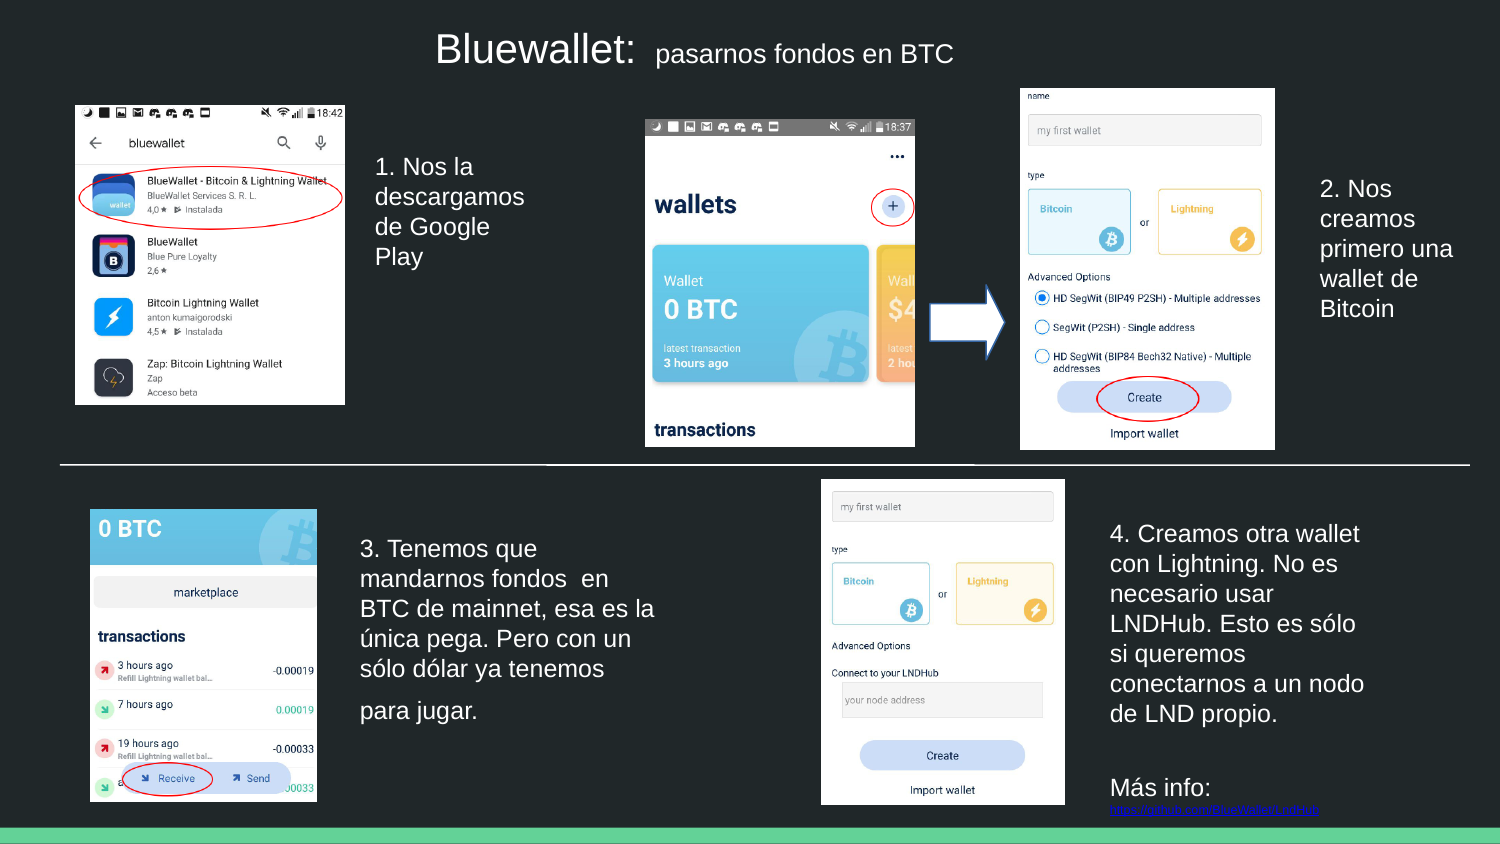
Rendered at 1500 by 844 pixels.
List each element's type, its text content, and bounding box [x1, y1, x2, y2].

picture [75, 105, 345, 405]
picture [1020, 88, 1275, 450]
text_box [929, 284, 1005, 360]
text_box 1. Nos la descargamos de Google Play [359, 143, 555, 270]
picture [645, 119, 915, 447]
text_box Bluewallet: pasarnos fondos en BTC [419, 14, 1020, 77]
picture [821, 479, 1065, 805]
text_box 2. Nos creamos primero una wallet de Bitcoin [1304, 165, 1500, 320]
picture [90, 509, 317, 802]
text_box 3. Tenemos que mandarnos fondos en BTC de mainnet, esa es la única pega. Pero con un sólo dólar ya tenemos para jugar. [344, 524, 675, 806]
text_box 4. Creamos otra wallet con Lightning. No es necesario usar LNDHub. Esto es sólo si queremos conectarnos a un nodo de LND propio. Más info: https://github.com/BlueWallet/LndHub [1094, 510, 1395, 791]
